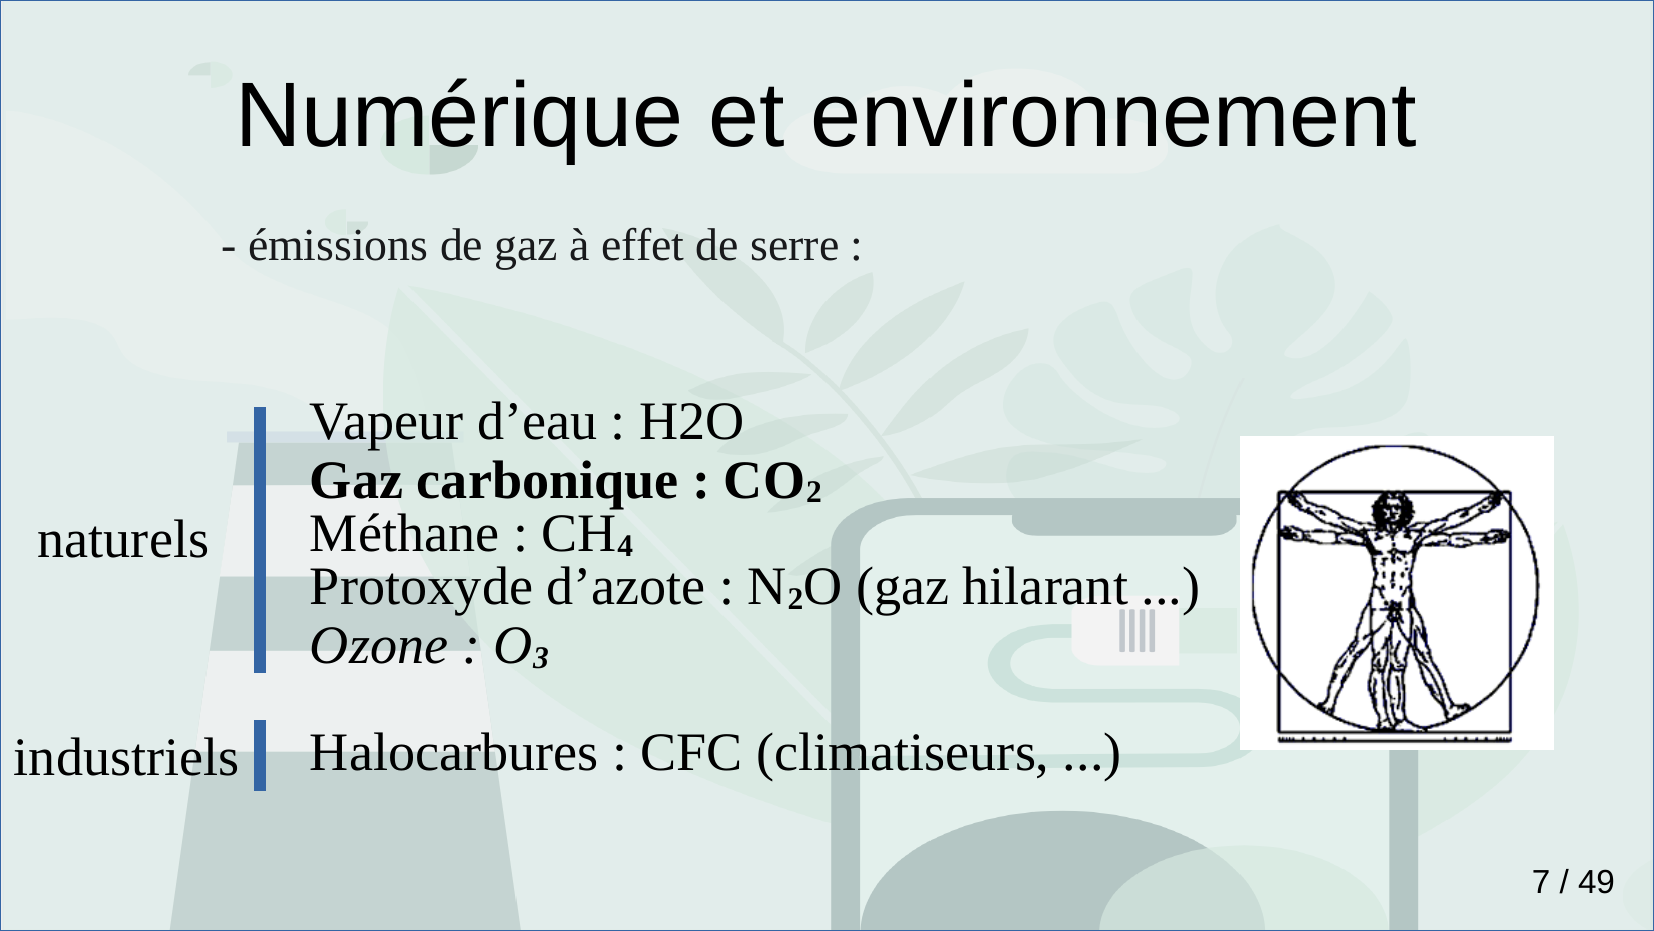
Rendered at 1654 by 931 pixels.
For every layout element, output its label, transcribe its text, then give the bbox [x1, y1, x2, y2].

text_box Méthane : CH4 [295, 496, 916, 549]
text_box <number> / 49 [1341, 855, 1630, 926]
text_box Ozone : O3 [295, 608, 916, 697]
text_box - émissions de gaz à effet de serre : [206, 212, 1595, 532]
text_box Vapeur d’eau : H2O [295, 383, 916, 442]
text_box naturels [22, 501, 225, 603]
text_box Protoxyde d’azote : N2O (gaz hilarant ...) [295, 549, 1240, 685]
text_box Halocarbures : CFC (climatiseurs, ...) [295, 714, 1241, 850]
picture [1240, 436, 1554, 751]
text_box industriels [0, 720, 272, 855]
title Numérique et environnement [82, 37, 1571, 193]
text_box Gaz carbonique : CO2 [295, 442, 916, 496]
text_box [0, 0, 1654, 931]
